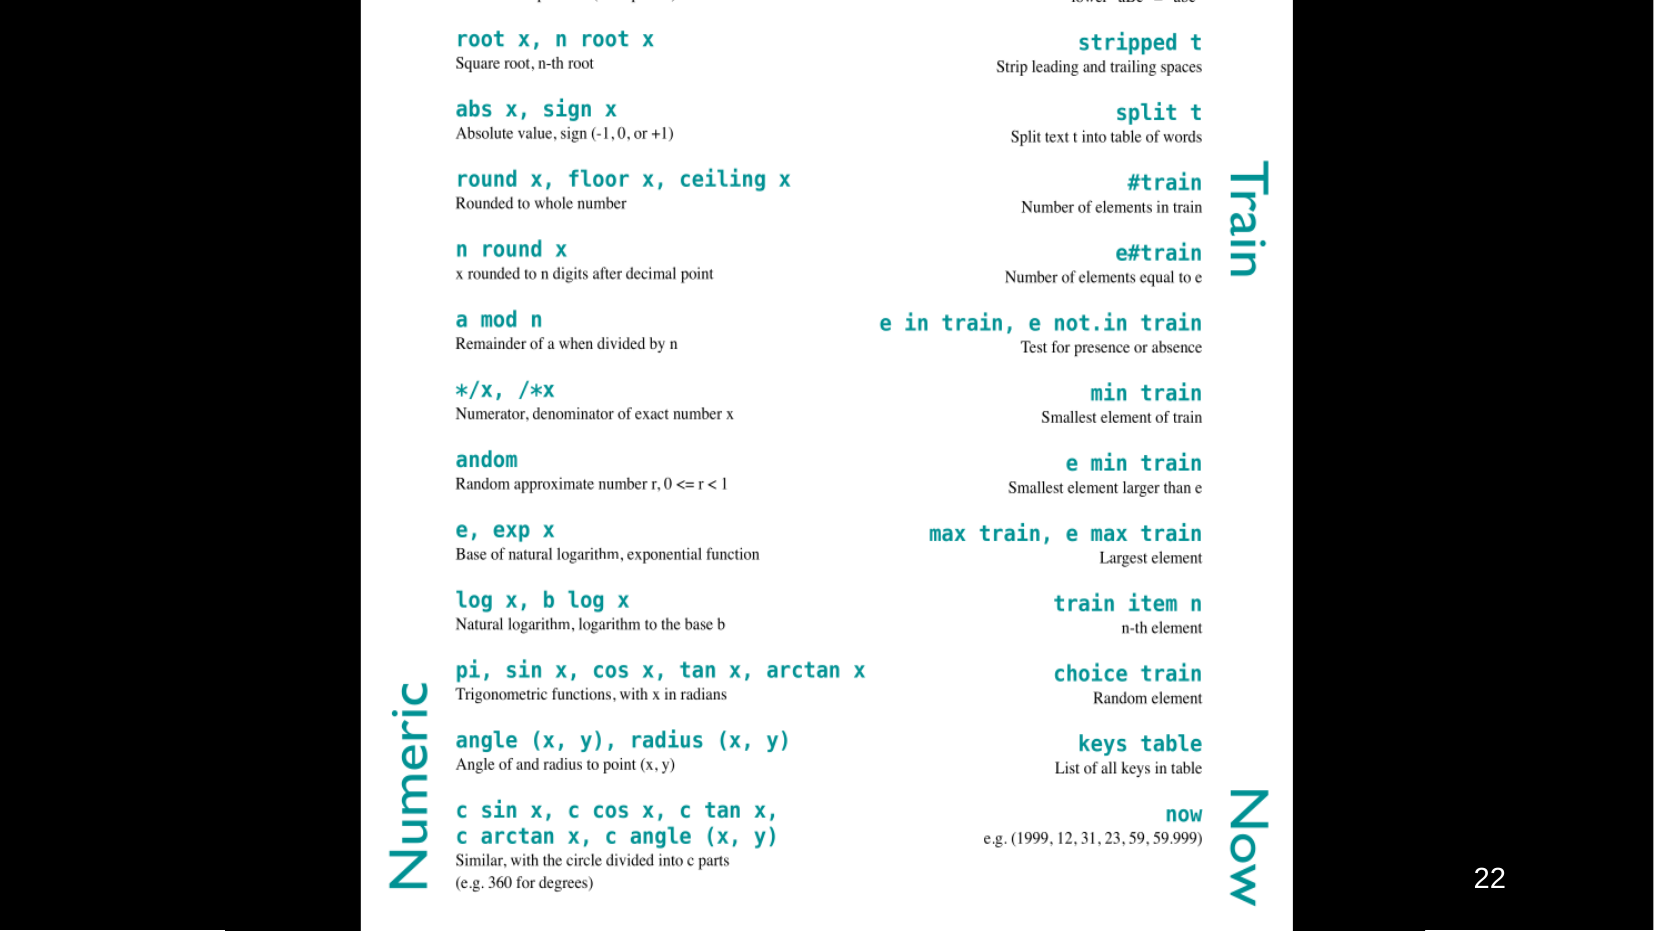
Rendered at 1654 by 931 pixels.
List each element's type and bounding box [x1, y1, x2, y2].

picture [225, 0, 1426, 931]
